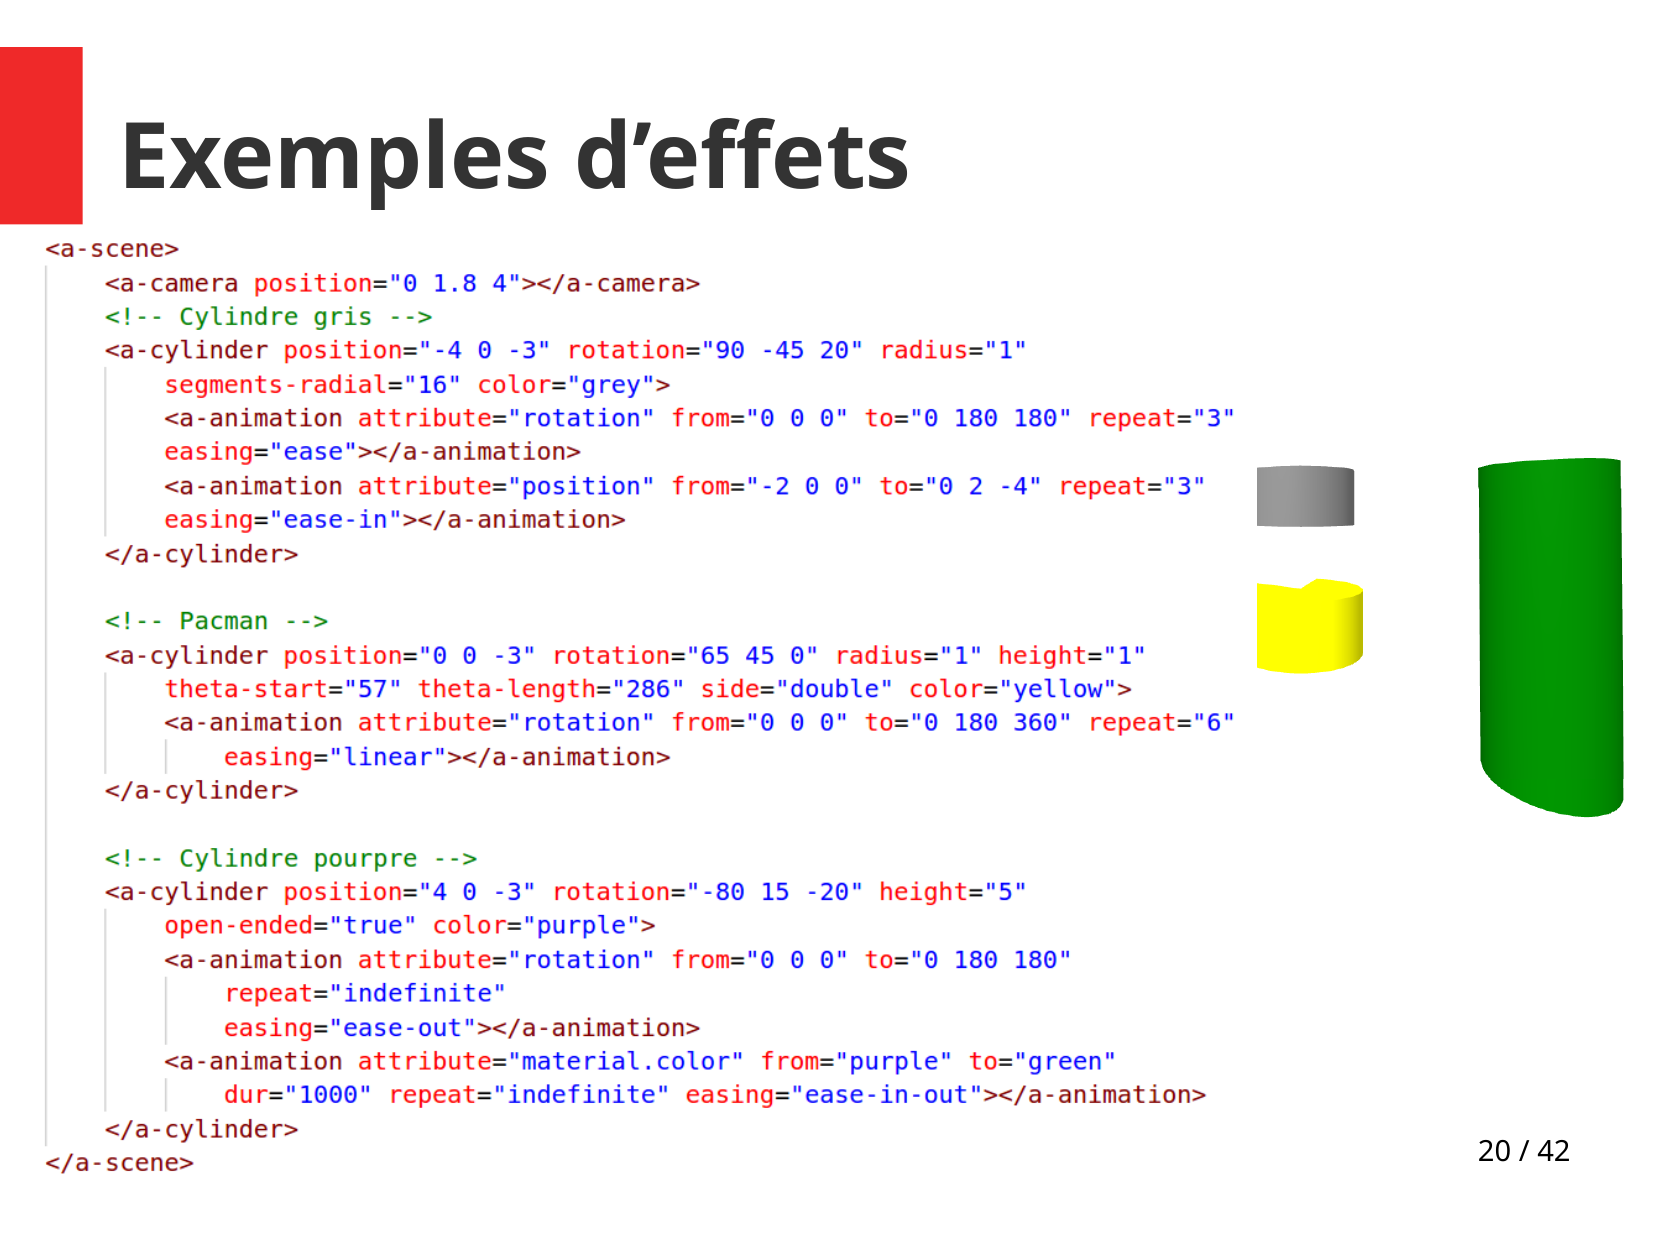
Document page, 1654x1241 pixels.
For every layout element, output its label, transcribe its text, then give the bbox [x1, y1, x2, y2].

title Exemples d’effets [118, 49, 1571, 257]
picture [29, 236, 1648, 1176]
